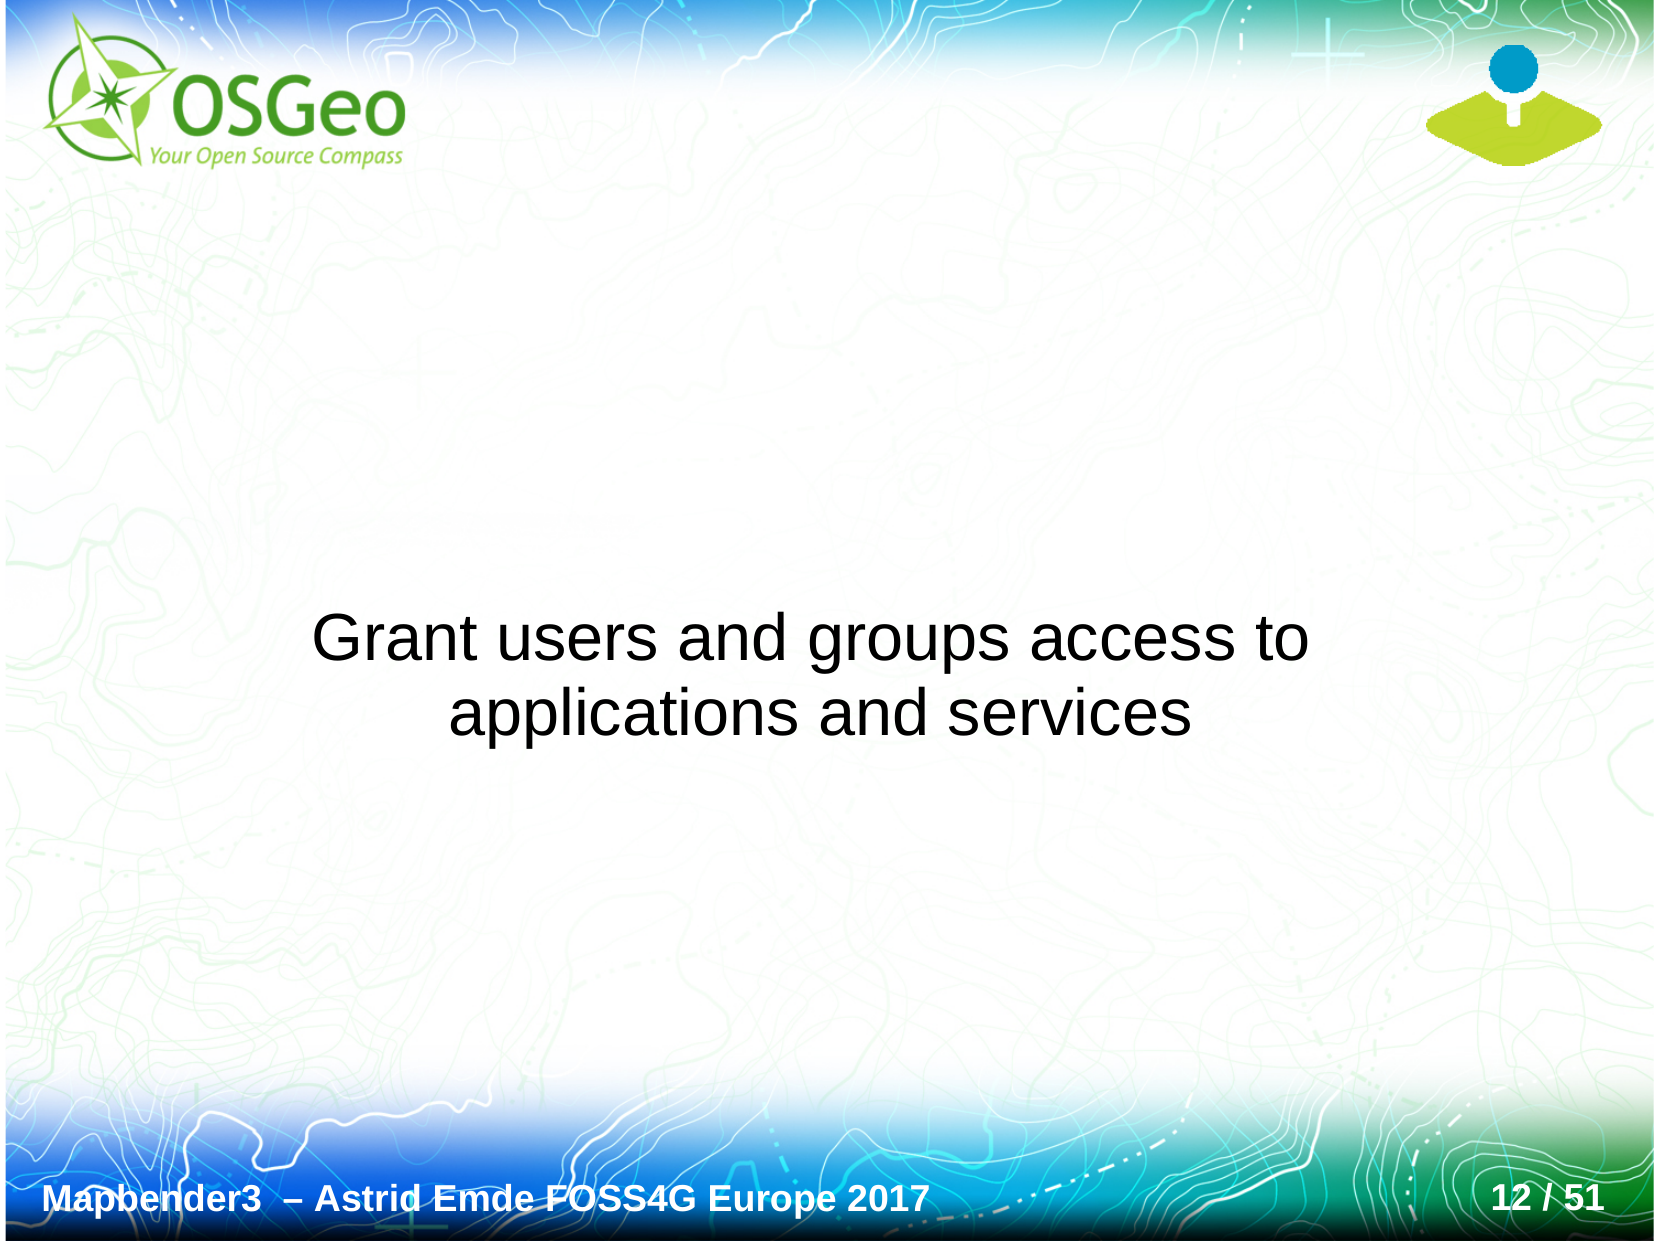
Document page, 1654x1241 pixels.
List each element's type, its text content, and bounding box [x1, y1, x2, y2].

subtitle Grant users and groups access to applications and services [76, 177, 1565, 1173]
picture [5, 0, 1654, 1241]
